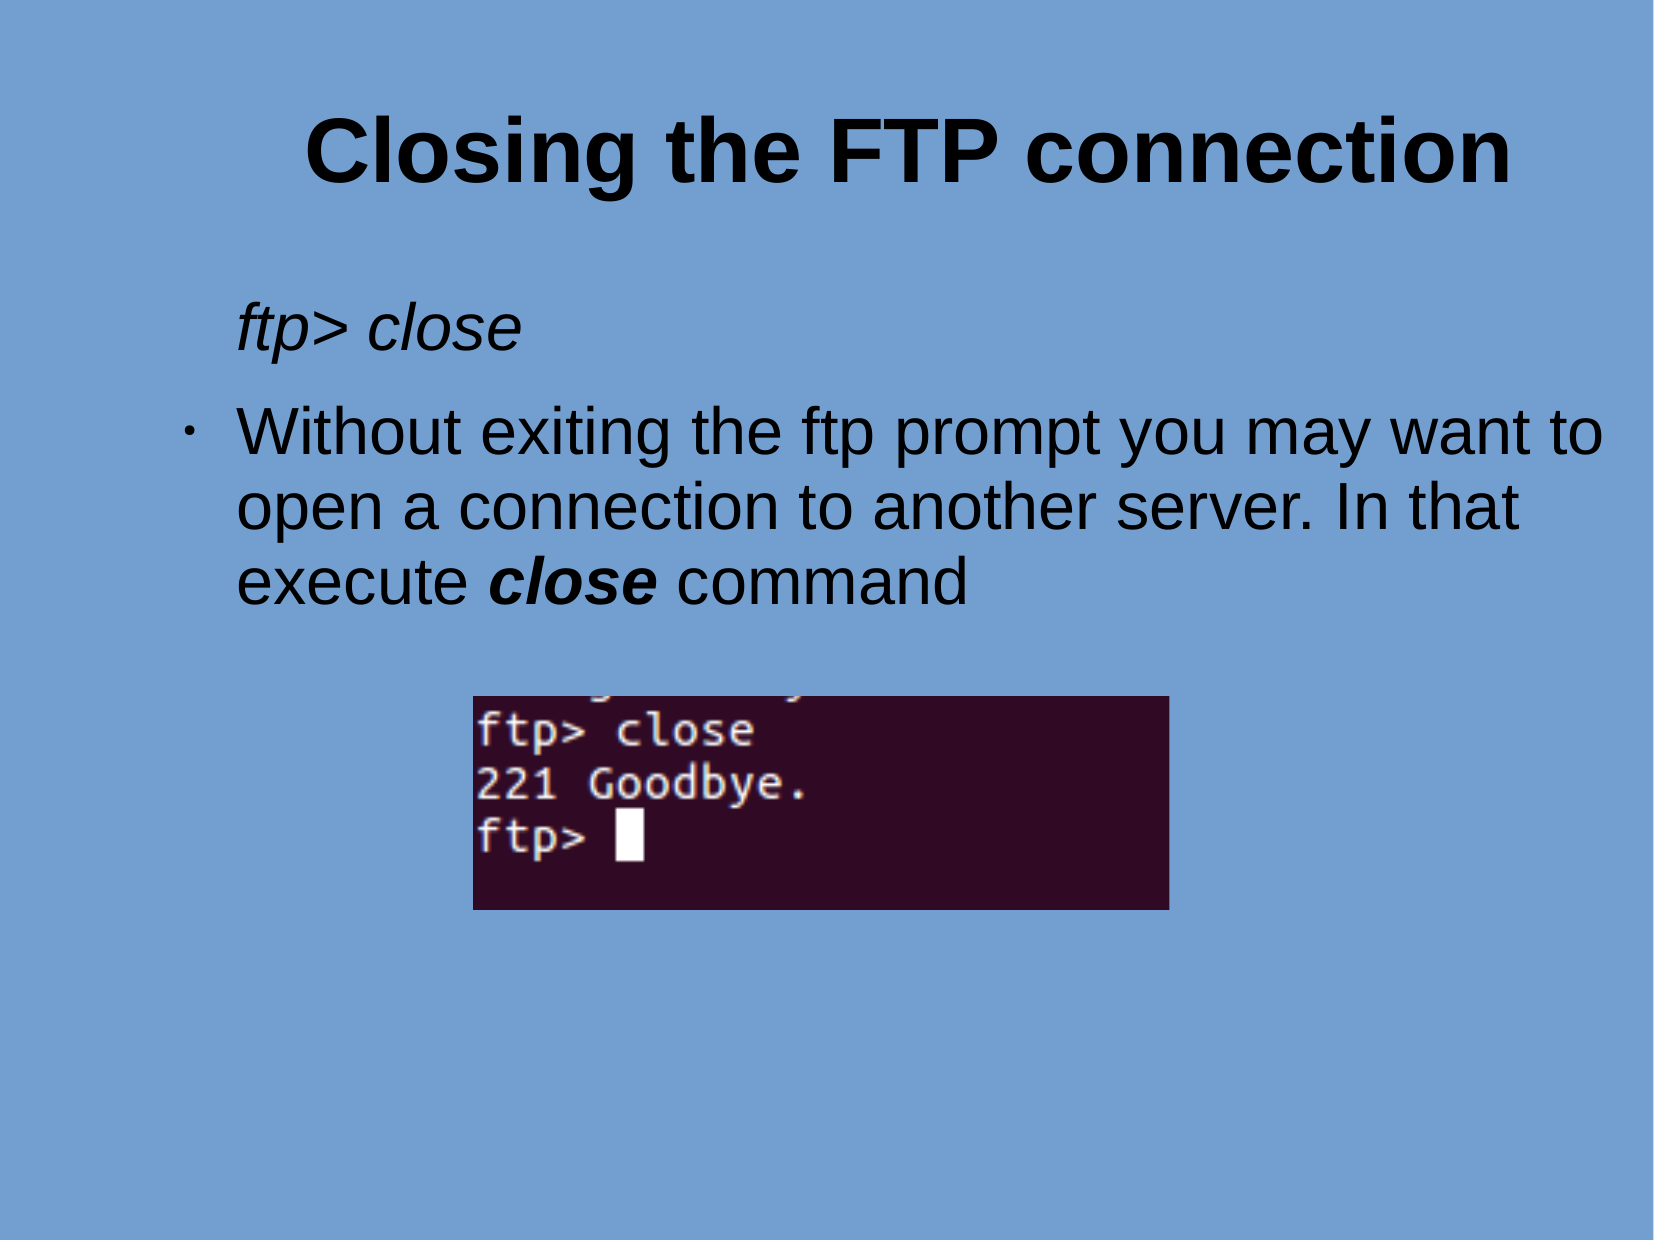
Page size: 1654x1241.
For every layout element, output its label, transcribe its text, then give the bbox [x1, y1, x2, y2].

picture [473, 696, 1170, 910]
list ftp> close Without exiting the ftp prompt you may want to open a connection to another server. In that execute close command [165, 290, 1654, 1010]
title Closing the FTP connection [165, 47, 1654, 255]
